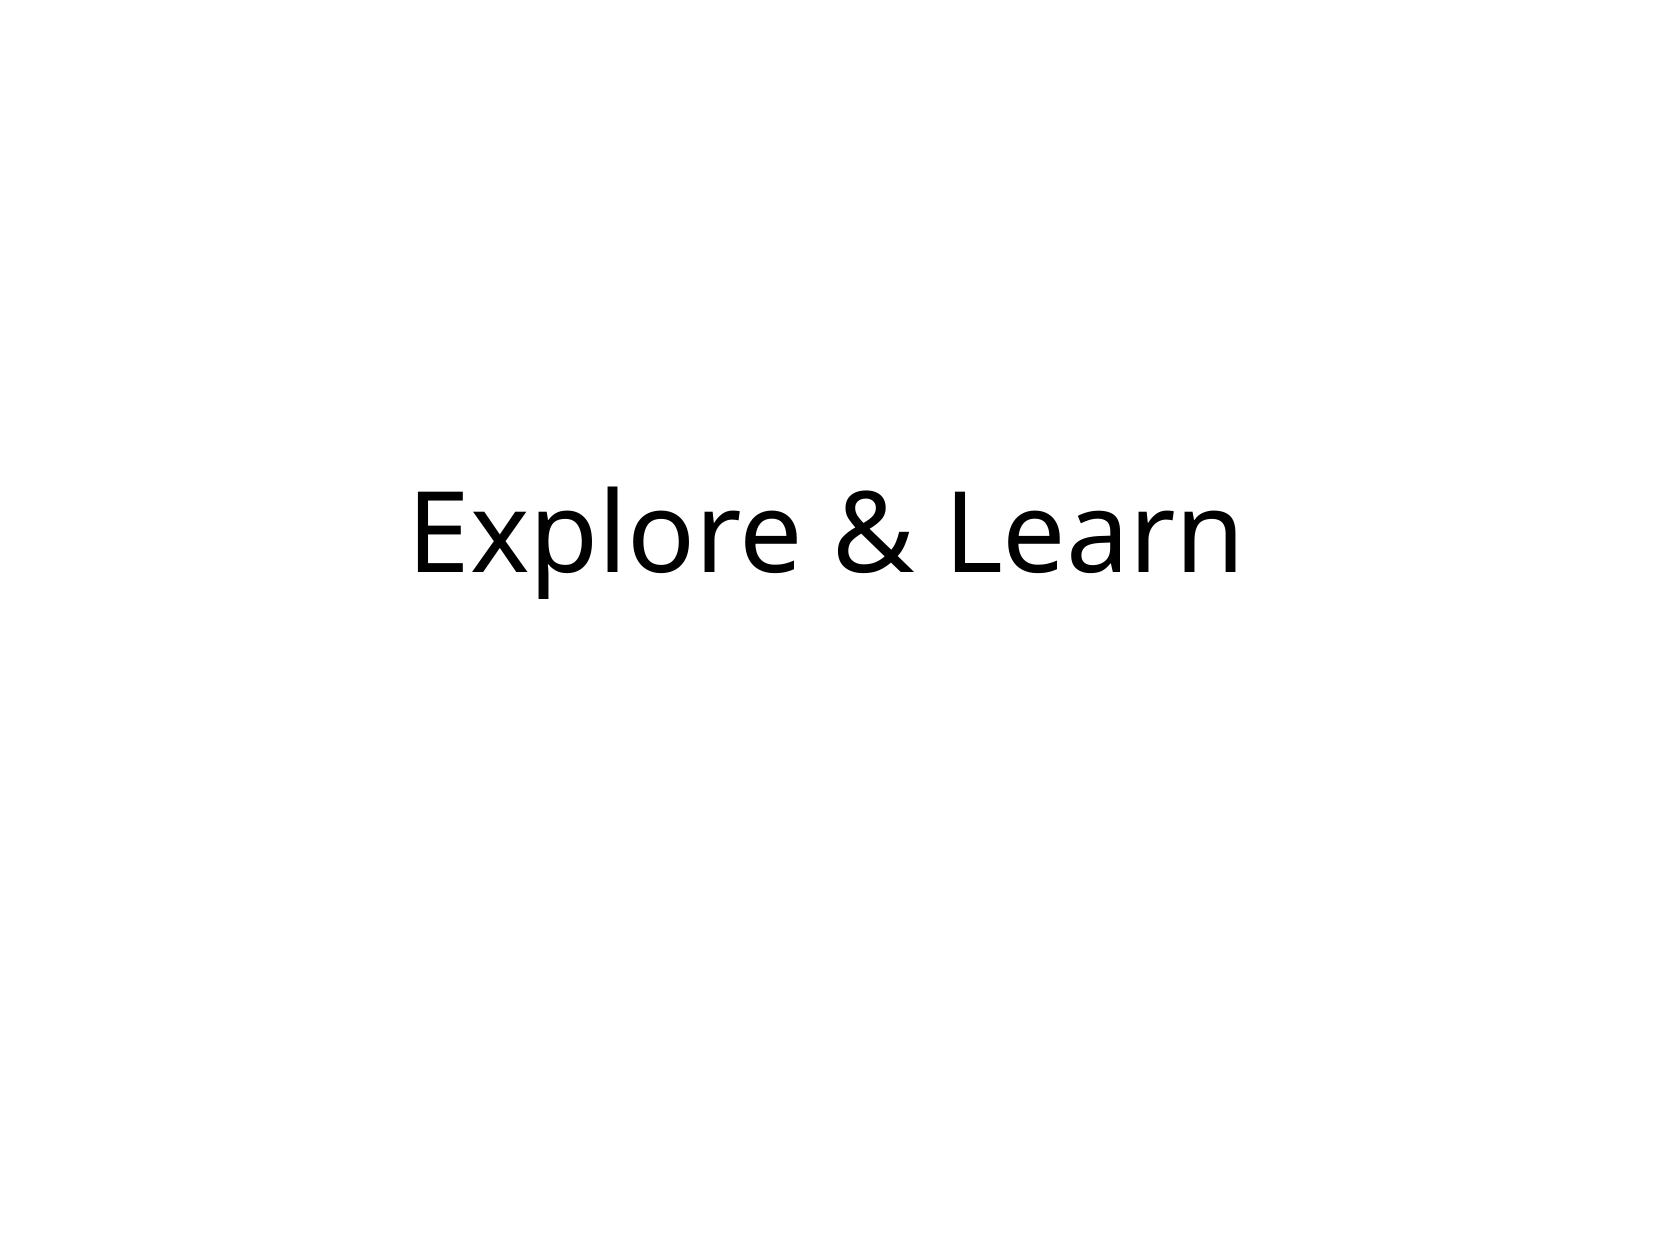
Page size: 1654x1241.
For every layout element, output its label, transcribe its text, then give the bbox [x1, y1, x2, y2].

subtitle Explore & Learn [82, 49, 1571, 1010]
